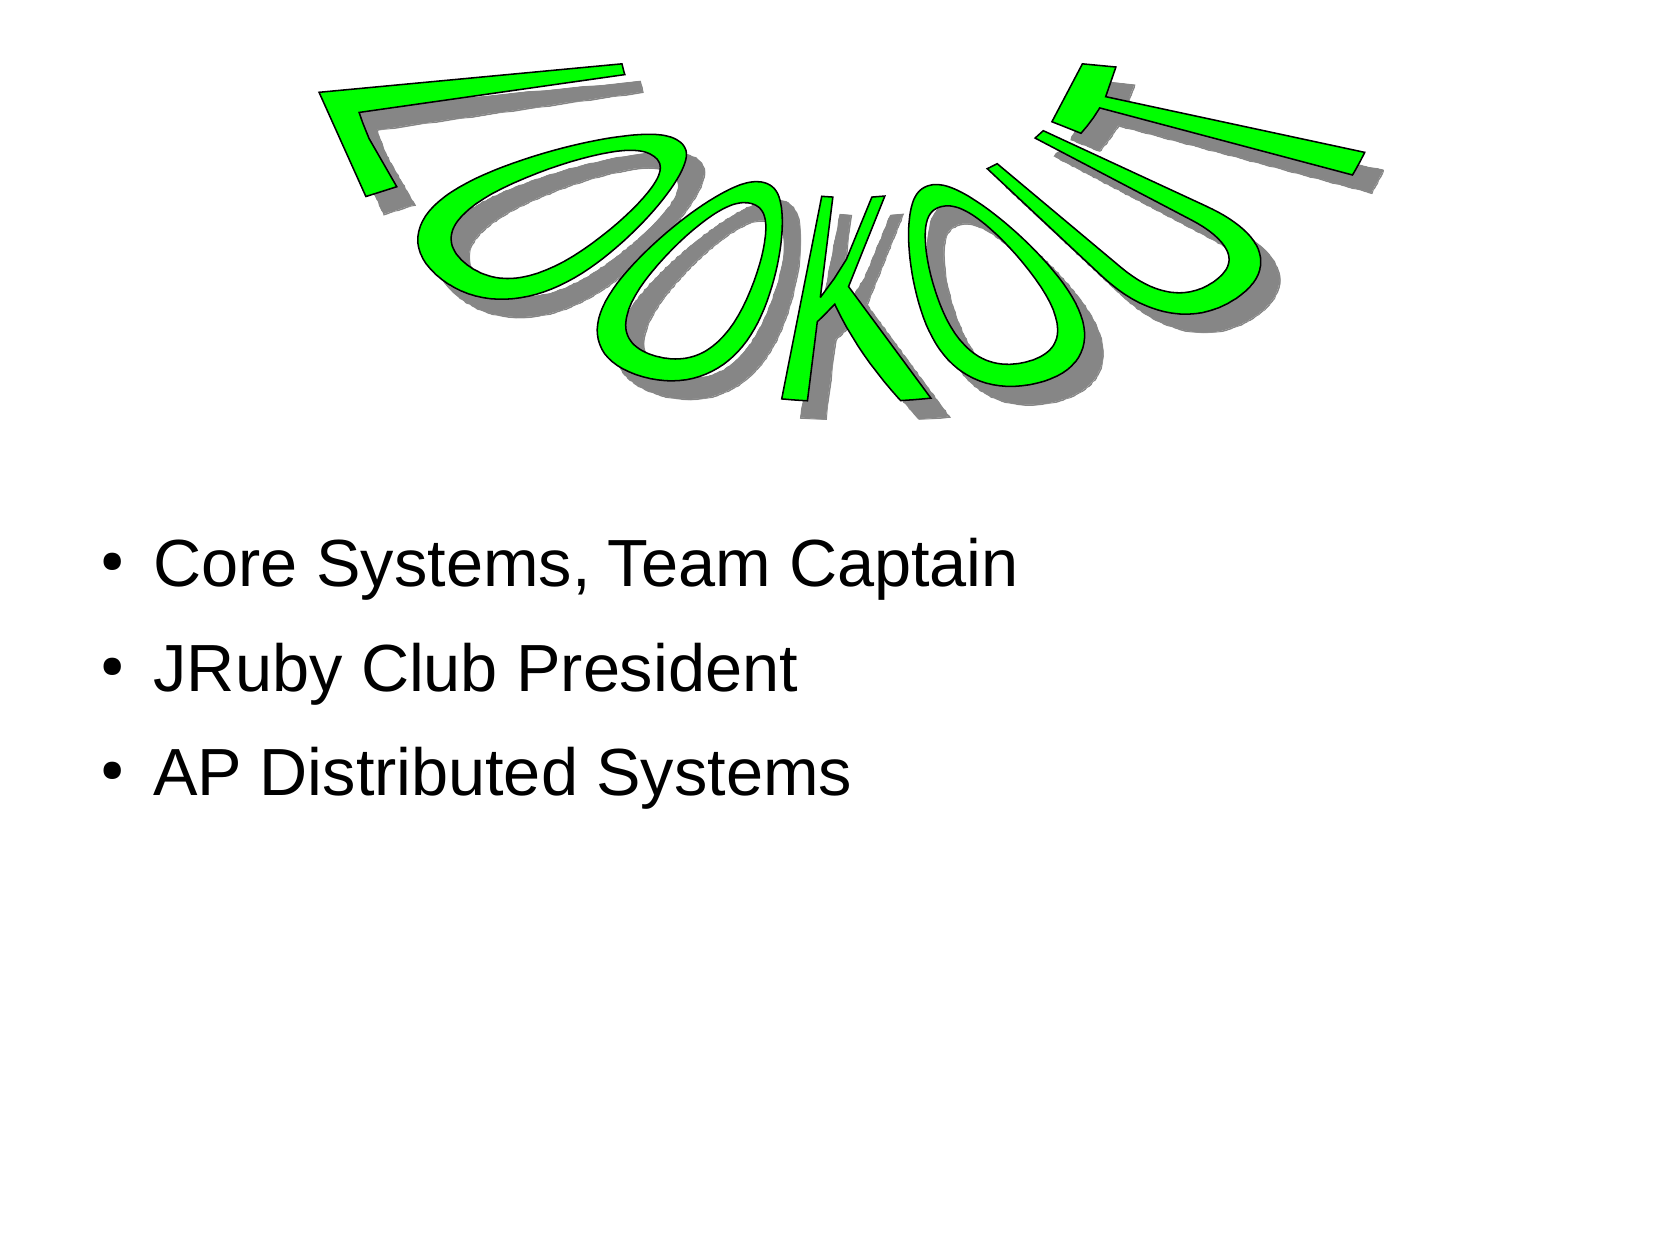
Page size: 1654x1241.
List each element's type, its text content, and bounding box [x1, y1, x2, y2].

text_box LOOKOUT [1051, 63, 1365, 175]
text_box LOOKOUT [908, 184, 1085, 387]
text_box LOOKOUT [597, 181, 783, 381]
text_box LOOKOUT [417, 134, 687, 300]
text_box LOOKOUT [319, 63, 625, 197]
text_box LOOKOUT [987, 130, 1261, 315]
text_box LOOKOUT [781, 196, 931, 401]
list Core Systems, Team Captain JRuby Club President AP Distributed Systems [82, 526, 1571, 1241]
